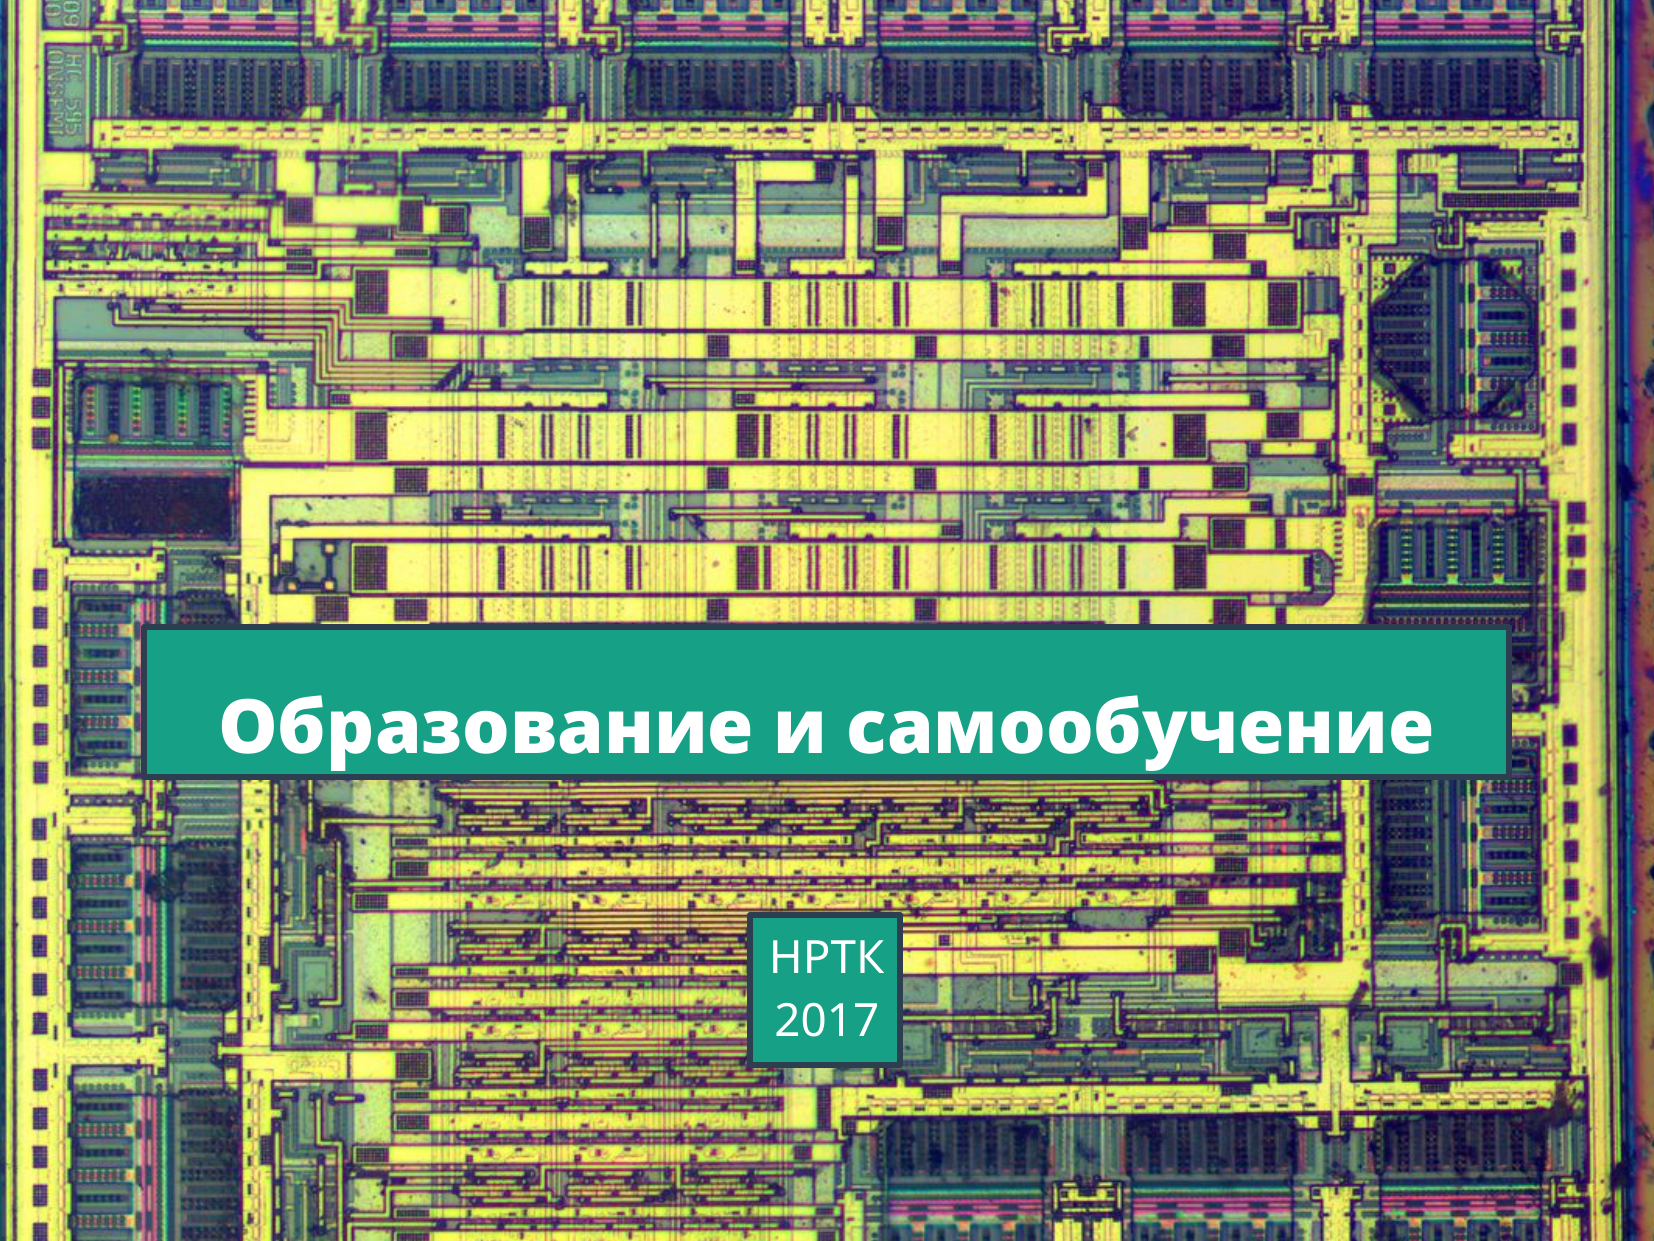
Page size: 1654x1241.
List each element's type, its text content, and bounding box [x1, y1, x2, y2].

title Образование и самообучение [59, 620, 1595, 778]
subtitle НРТК 2017 [59, 856, 1595, 1182]
picture [0, 0, 1654, 1241]
